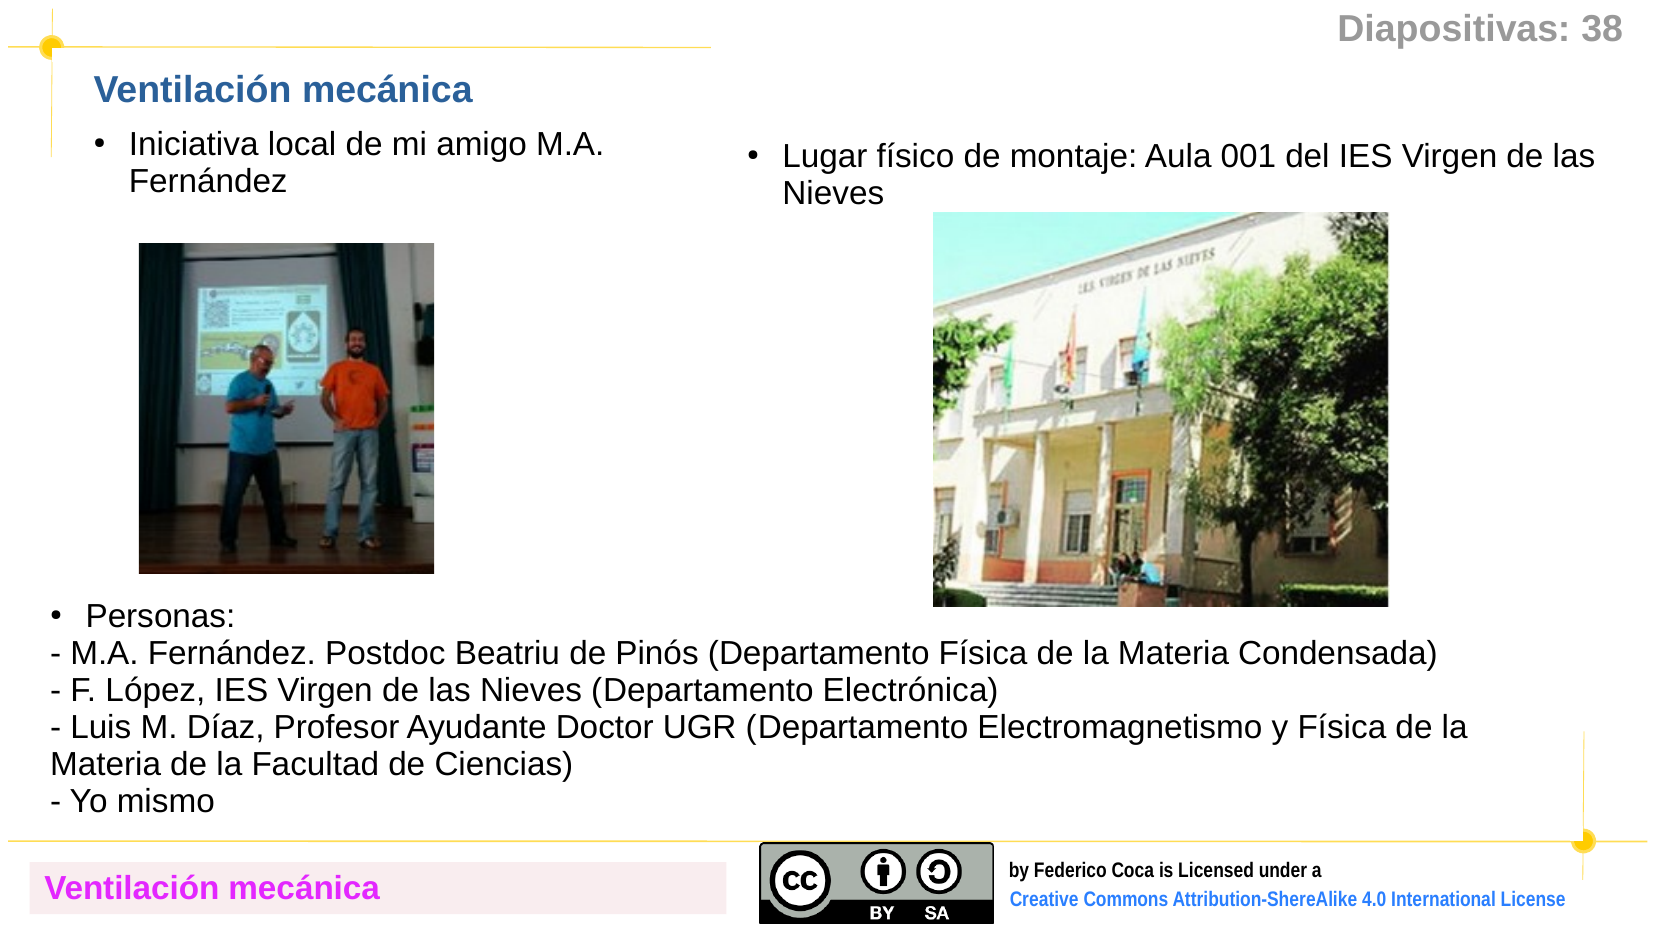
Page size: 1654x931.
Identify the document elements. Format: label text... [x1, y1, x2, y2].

picture [138, 243, 435, 574]
text_box Lugar físico de montaje: Aula 001 del IES Virgen de las Nieves [732, 129, 1616, 225]
picture [933, 212, 1390, 607]
text_box Iniciativa local de mi amigo M.A. Fernández [78, 118, 667, 207]
text_box Ventilación mecánica [78, 61, 886, 119]
text_box Ventilación mecánica [29, 862, 727, 915]
text_box Personas: - M.A. Fernández. Postdoc Beatriu de Pinós (Departamento Física de la Materia Condensada) - F. López, IES Virgen de las Nieves (Departamento Electrónica) - Luis M. Díaz, Profesor Ayudante Doctor UGR (Departamento Electromagnetismo y Física de la Materia de la Facultad de Ciencias) - Yo mismo [35, 589, 1595, 827]
text_box Diapositivas: 38 [1322, 0, 1644, 57]
